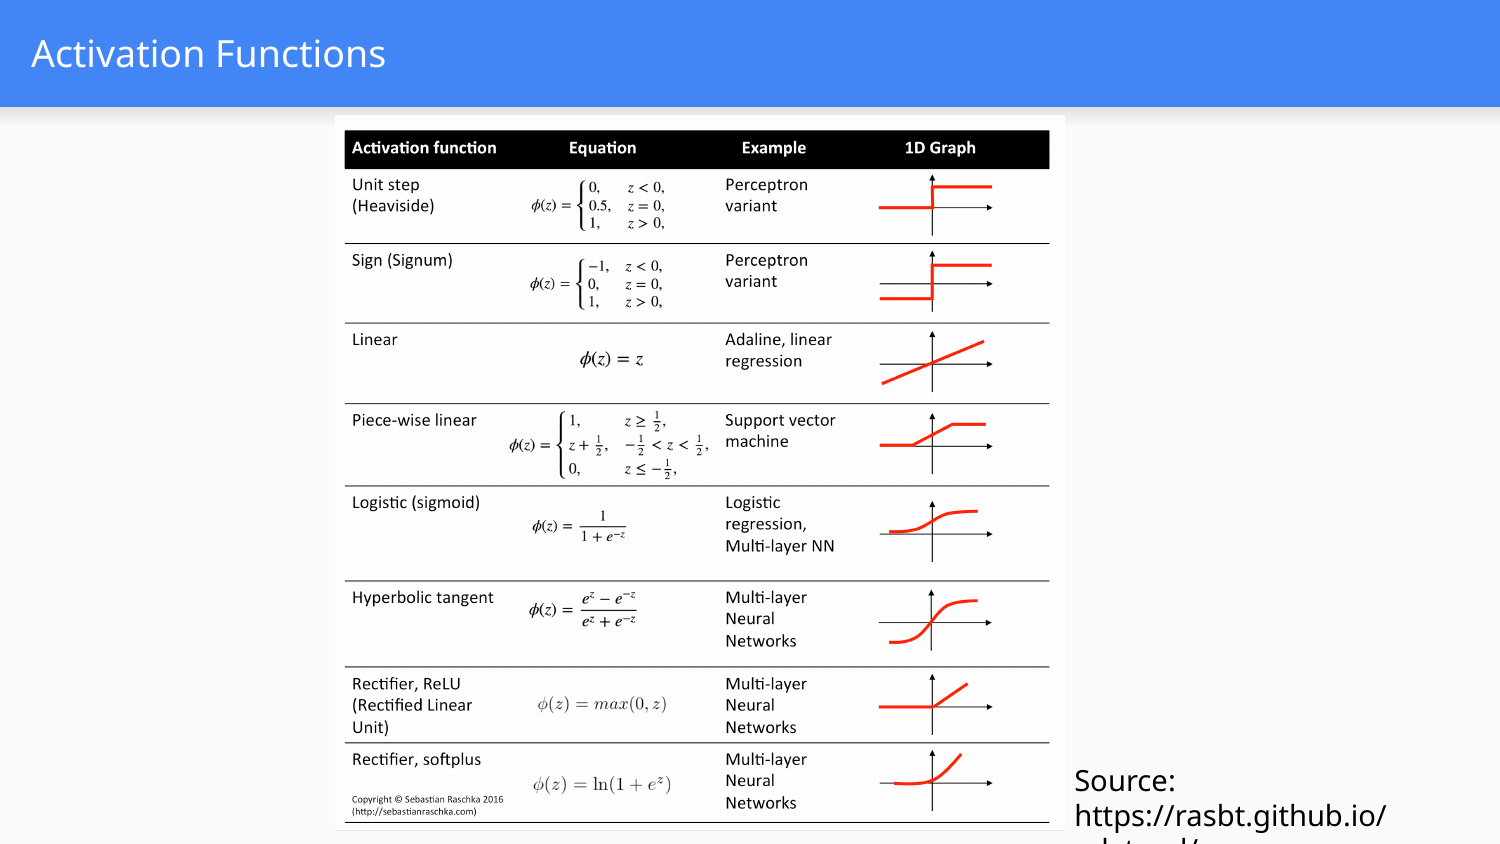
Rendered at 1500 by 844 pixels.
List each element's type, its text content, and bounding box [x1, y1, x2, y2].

picture [335, 115, 1065, 833]
title Activation Functions [16, 2, 1464, 102]
text_box Source: https://rasbt.github.io/mlxtend/ [1059, 746, 1500, 808]
